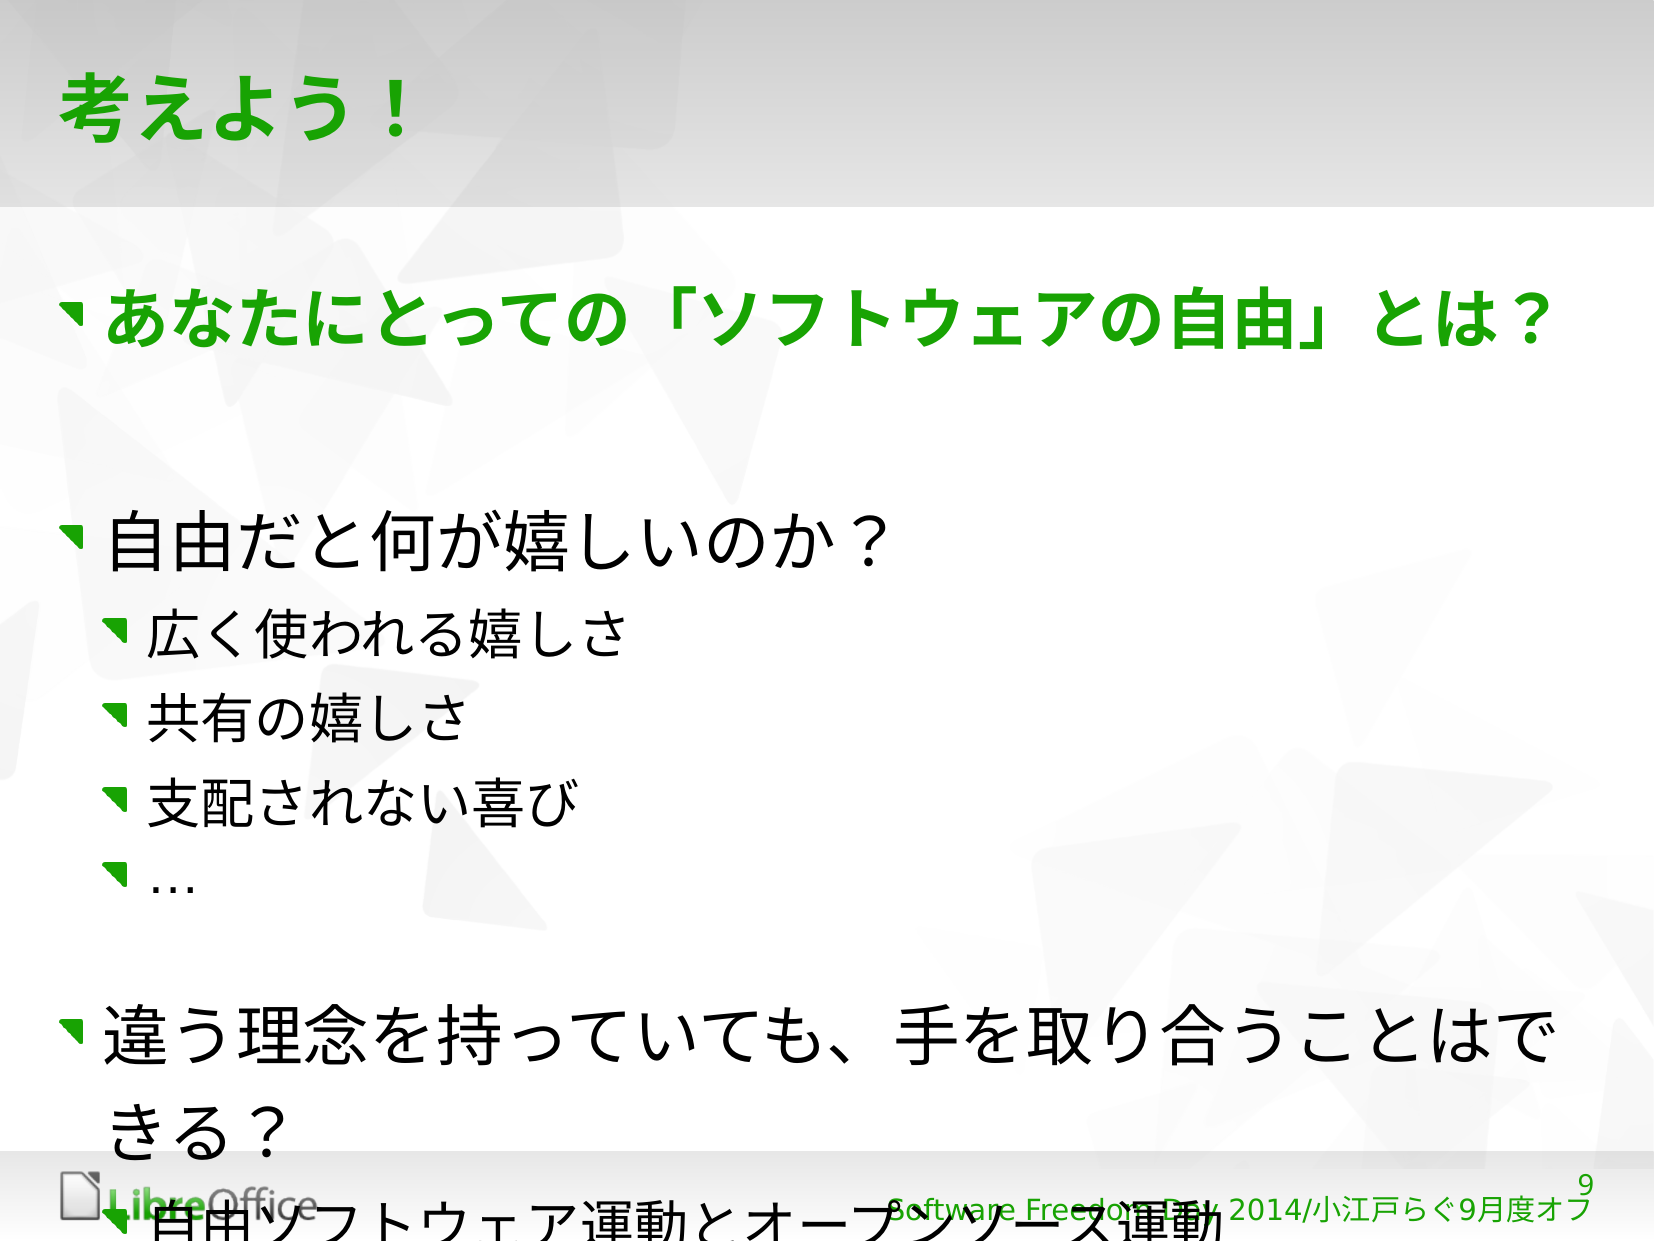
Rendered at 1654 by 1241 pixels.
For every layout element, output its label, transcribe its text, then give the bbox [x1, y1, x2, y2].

picture [915, 1043, 924, 1060]
picture [59, 1019, 83, 1044]
picture [229, 1214, 244, 1226]
picture [159, 1211, 188, 1219]
picture [0, 0, 783, 931]
list あなたにとっての「ソフトウェアの自由」とは？ 自由だと何が嬉しいのか？ 広く使われる嬉しさ 共有の嬉しさ 支配されない喜び … 違う理念を持っていても、手を取り合うことはできる？ 自由ソフトウェア運動とオープンソース運動 [59, 265, 1595, 1005]
title 考えよう！ [59, 29, 1595, 178]
picture [210, 1230, 225, 1240]
picture [229, 1230, 244, 1240]
picture [915, 1013, 924, 1023]
picture [210, 1214, 225, 1226]
picture [915, 1005, 940, 1009]
picture [159, 1223, 188, 1231]
picture [915, 1028, 924, 1039]
picture [159, 1235, 188, 1240]
picture [41, 1152, 337, 1240]
picture [915, 548, 1654, 1169]
